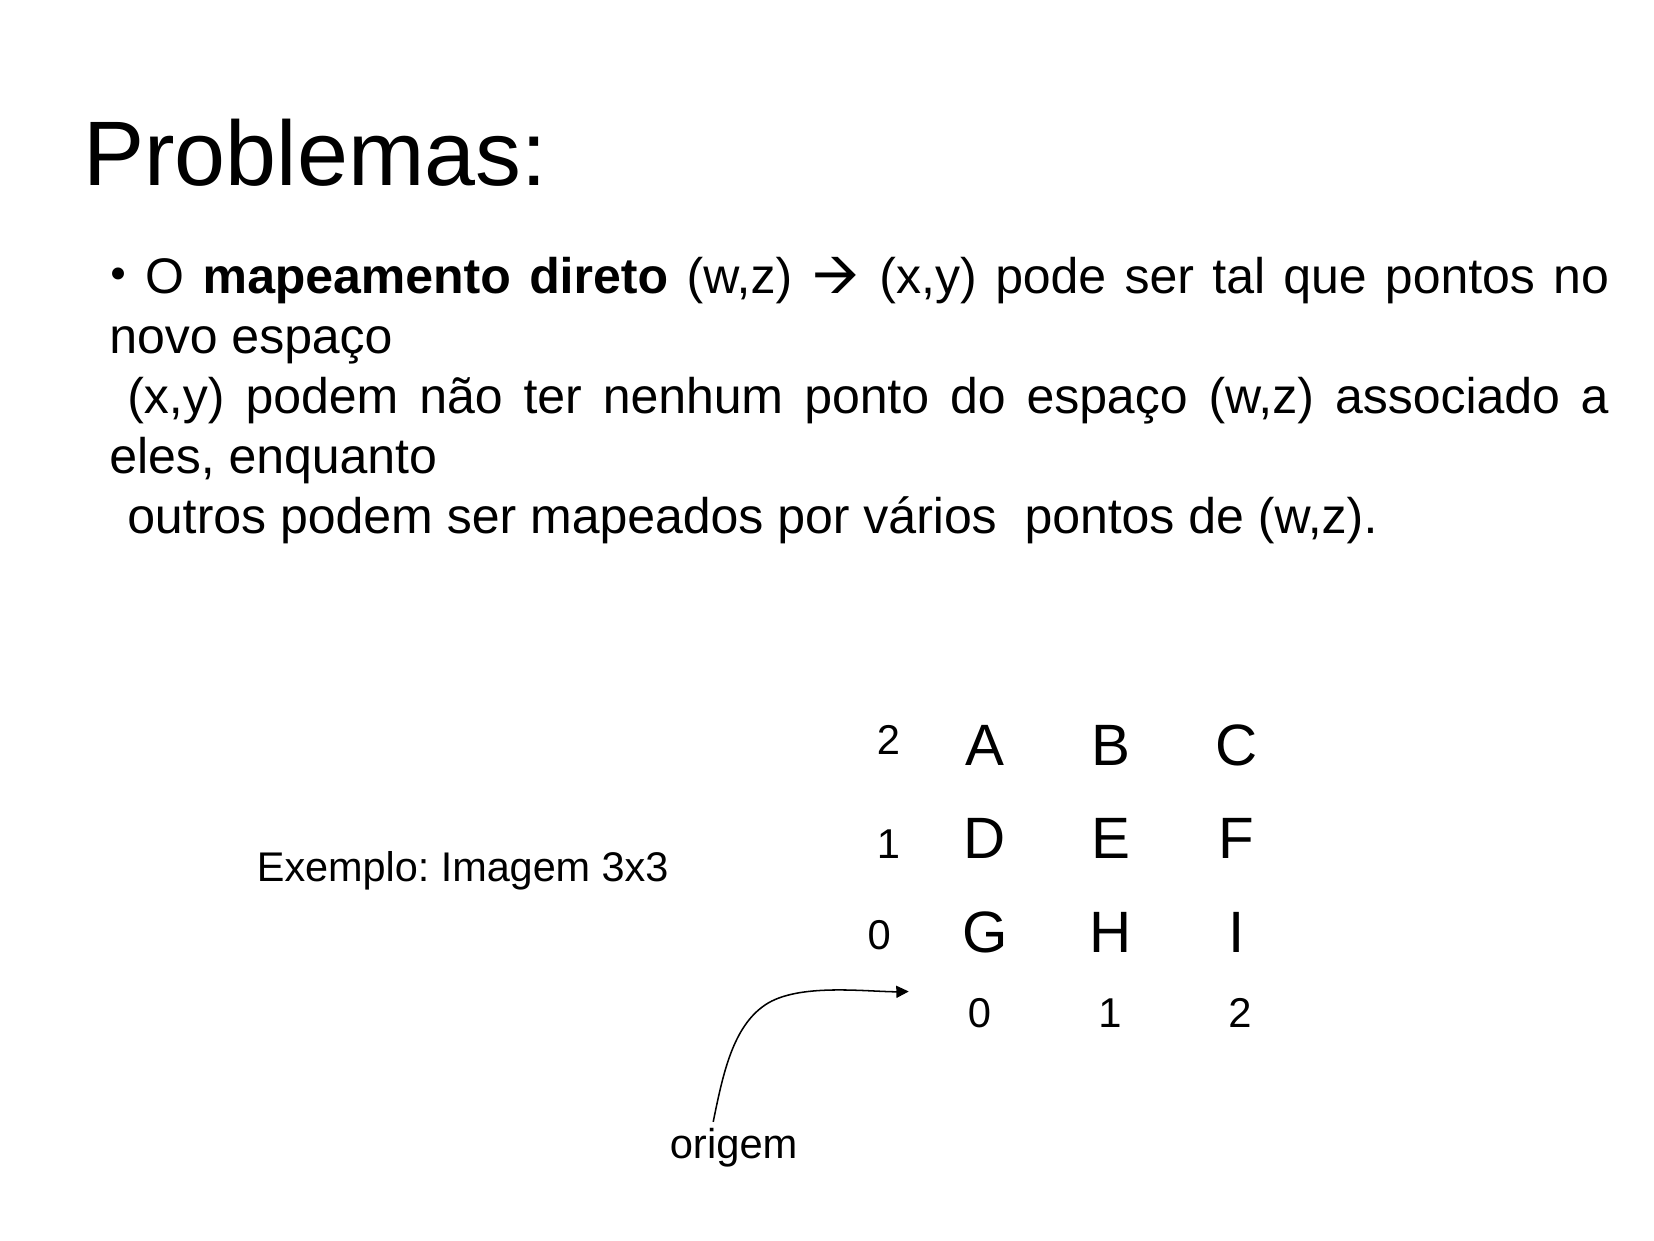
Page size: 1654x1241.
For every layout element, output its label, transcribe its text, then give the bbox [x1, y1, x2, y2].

table_cell H [1047, 892, 1173, 986]
text_box 1 [847, 808, 916, 875]
table_header B [1047, 705, 1173, 799]
text_box 0 [938, 978, 1007, 1044]
text_box 2 [847, 704, 916, 771]
table_cell D [922, 799, 1047, 892]
table_header A [922, 705, 1047, 799]
text_box 1 [1068, 978, 1137, 1045]
table_cell G [922, 892, 1047, 986]
title Problemas: [83, 50, 1572, 258]
table_cell F [1173, 799, 1299, 892]
table_cell I [1173, 892, 1299, 986]
text_box O mapeamento direto (w,z)  (x,y) pode ser tal que pontos no novo espaço (x,y) podem não ter nenhum ponto do espaço (w,z) associado a eles, enquanto outros podem ser mapeados por vários pontos de (w,z). [94, 236, 1625, 592]
table_header C [1173, 705, 1299, 799]
text_box 2 [1198, 978, 1267, 1044]
text_box Exemplo: Imagem 3x3 [227, 832, 684, 898]
text_box origem [640, 1108, 813, 1175]
text_box 0 [837, 900, 906, 966]
table_cell E [1047, 799, 1173, 892]
